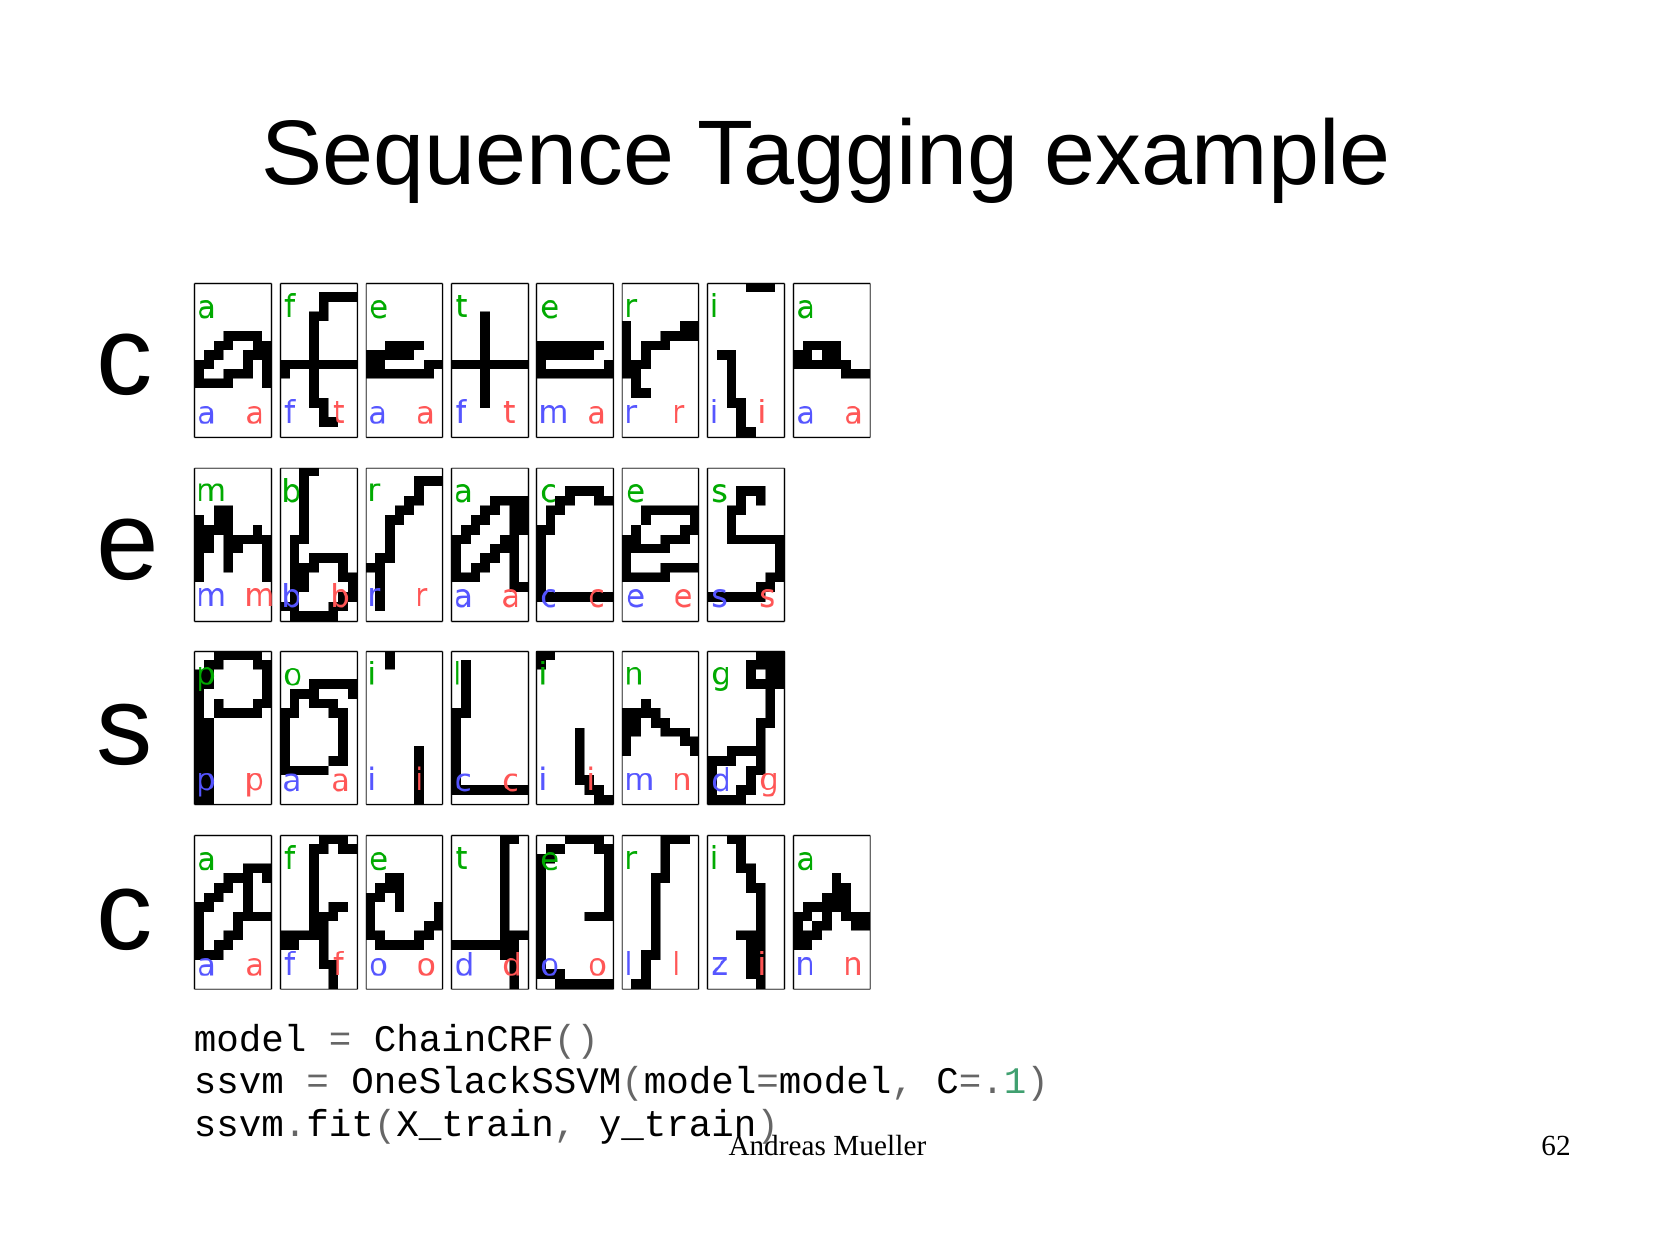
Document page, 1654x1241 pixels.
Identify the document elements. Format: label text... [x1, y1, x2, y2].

text_box c [81, 285, 202, 426]
text_box c [81, 840, 202, 981]
title Sequence Tagging example [82, 49, 1571, 257]
text_box e [81, 470, 202, 611]
text_box s [81, 654, 202, 796]
picture [193, 282, 871, 991]
text_box model = ChainCRF() ssvm = OneSlackSSVM(model=model, C=.1) ssvm.fit(X_train, y_train) [194, 1020, 1654, 1192]
